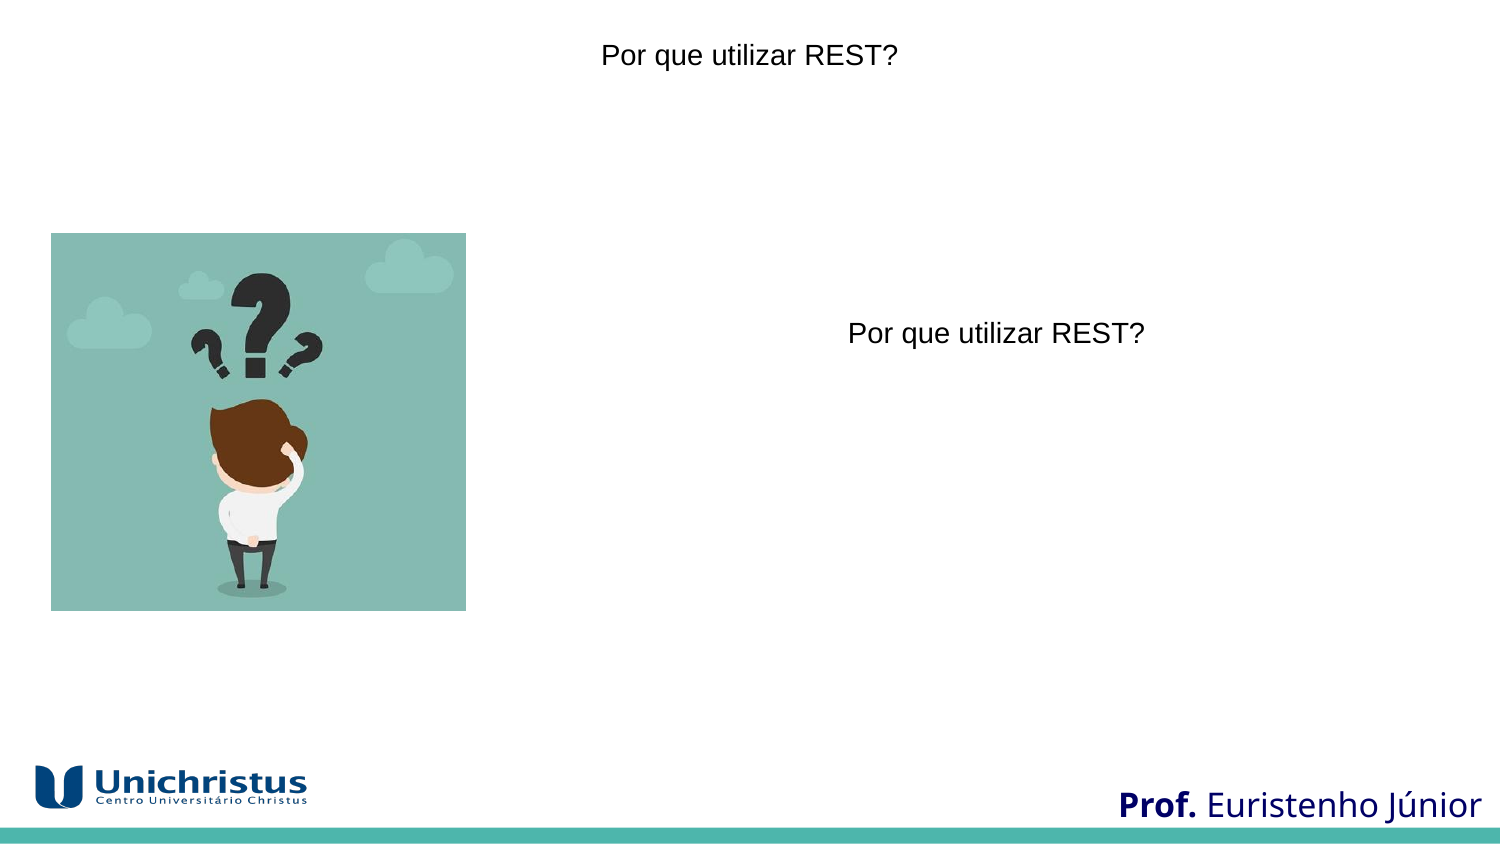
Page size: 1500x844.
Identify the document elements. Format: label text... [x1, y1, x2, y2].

text_box Prof. Euristenho Júnior [1103, 773, 1500, 829]
title Por que utilizar REST? [51, 20, 1449, 137]
picture [31, 763, 311, 810]
list Por que utilizar REST? [544, 152, 1449, 750]
picture [51, 233, 466, 611]
